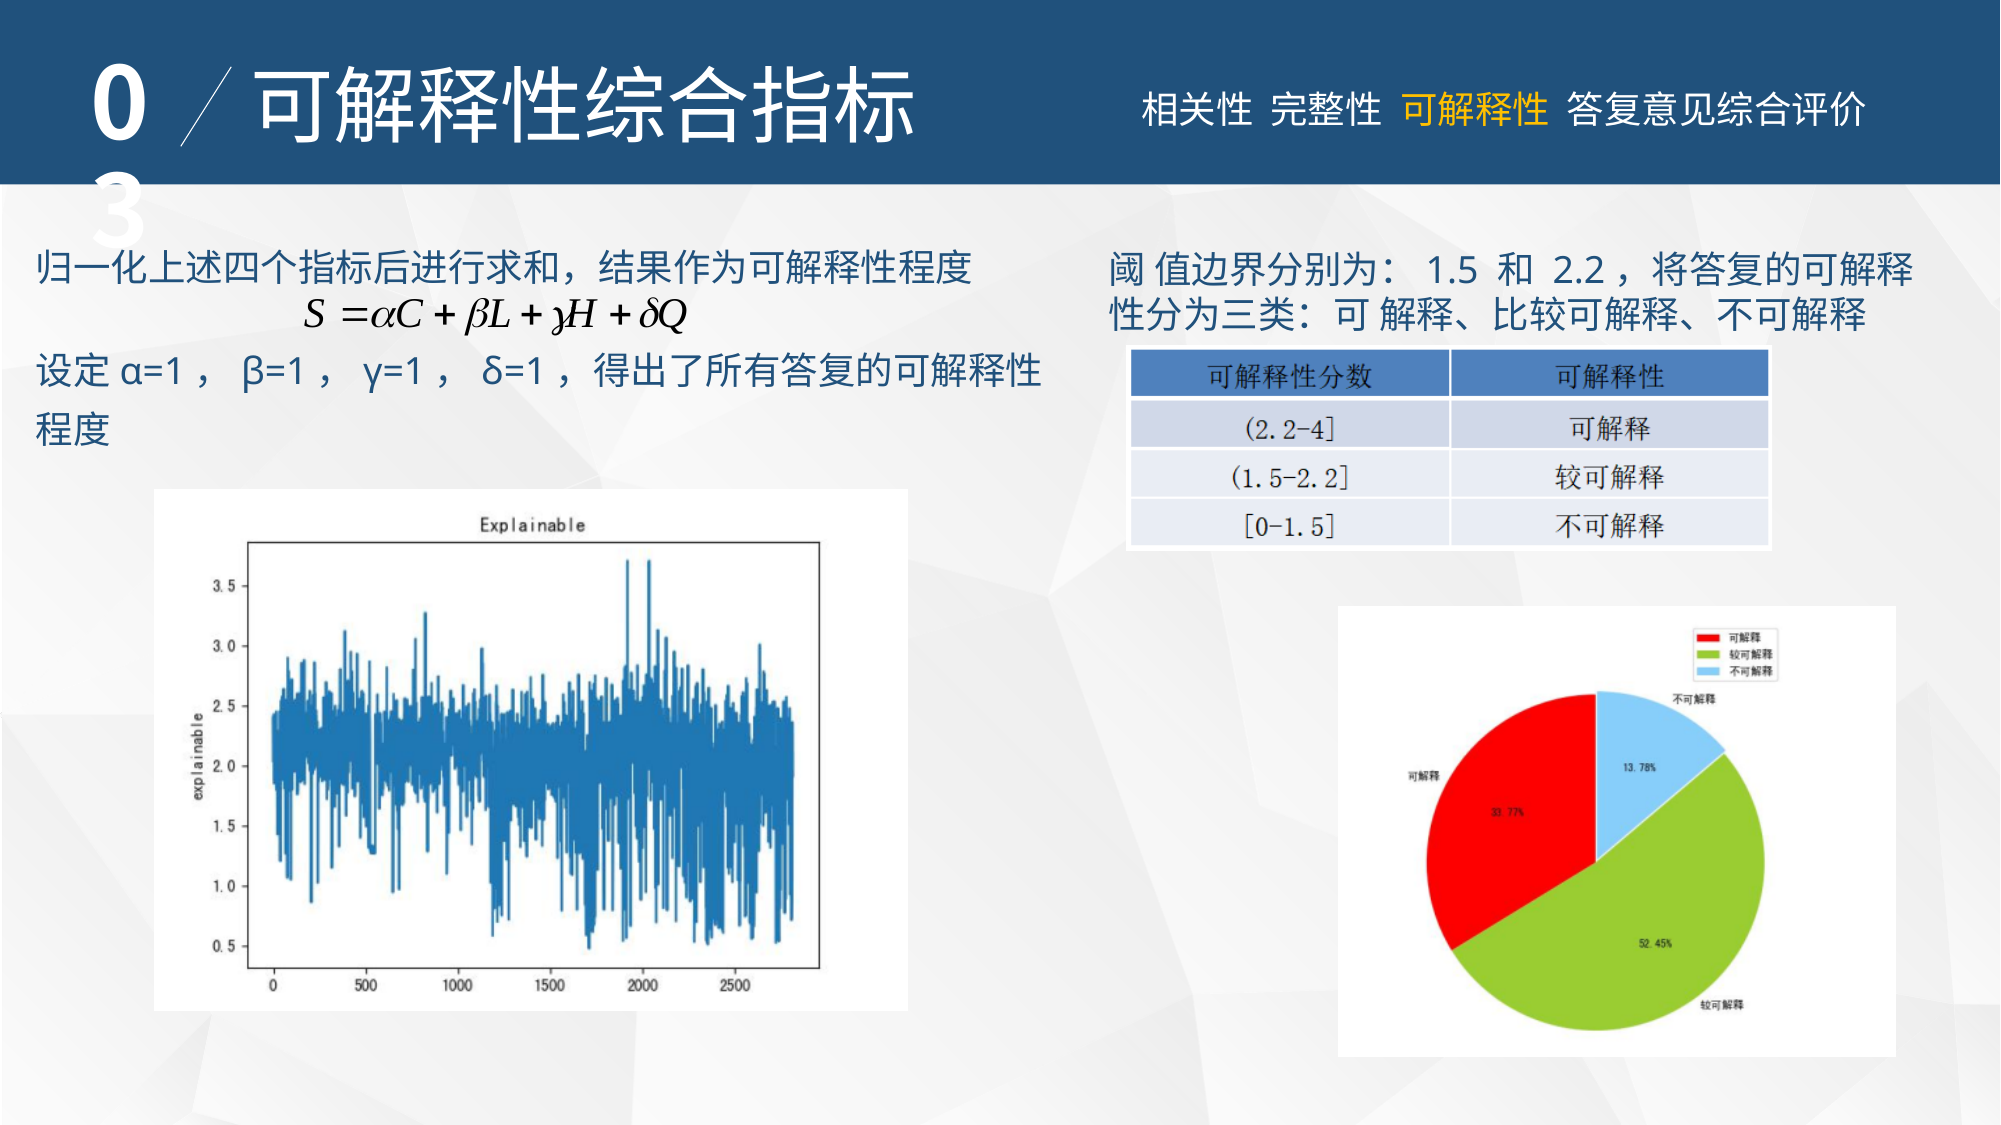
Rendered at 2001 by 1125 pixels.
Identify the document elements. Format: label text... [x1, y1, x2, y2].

text_box 归一化上述四个指标后进行求和，结果作为可解释性程度 设定α=1，β=1，γ=1，δ=1，得出了所有答复的可解释性程度 [20, 222, 1073, 458]
list 可解释性综合指标 [235, 57, 989, 139]
picture [296, 289, 694, 346]
text_box 相关性 完整性 可解释性 答复意见综合评价 [1126, 78, 1896, 139]
text_box 阈 值边界分别为：1.5 和 2.2，将答复的可解释性分为三类：可 解释、比较可解释、不可解释 [1093, 238, 1957, 344]
list 03 [75, 45, 218, 212]
picture [0, 0, 2001, 1125]
